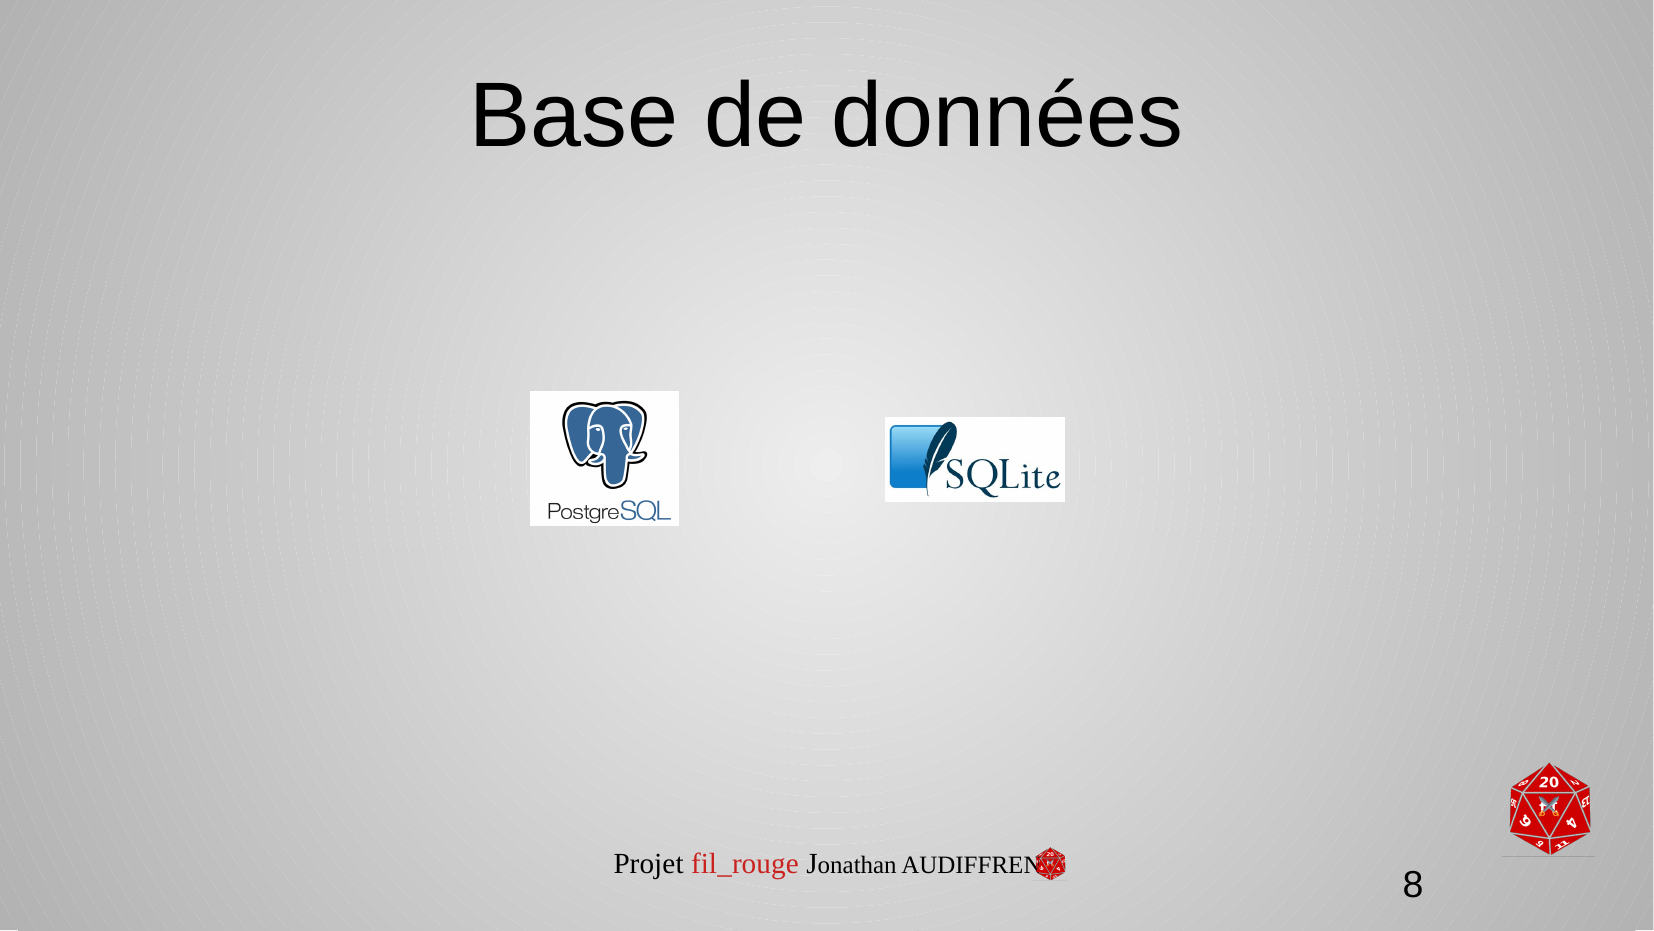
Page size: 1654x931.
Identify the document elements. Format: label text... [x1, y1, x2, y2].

picture [885, 417, 1065, 502]
picture [530, 391, 679, 526]
title Base de données [82, 37, 1571, 193]
picture [1502, 762, 1595, 857]
picture [1033, 847, 1067, 881]
